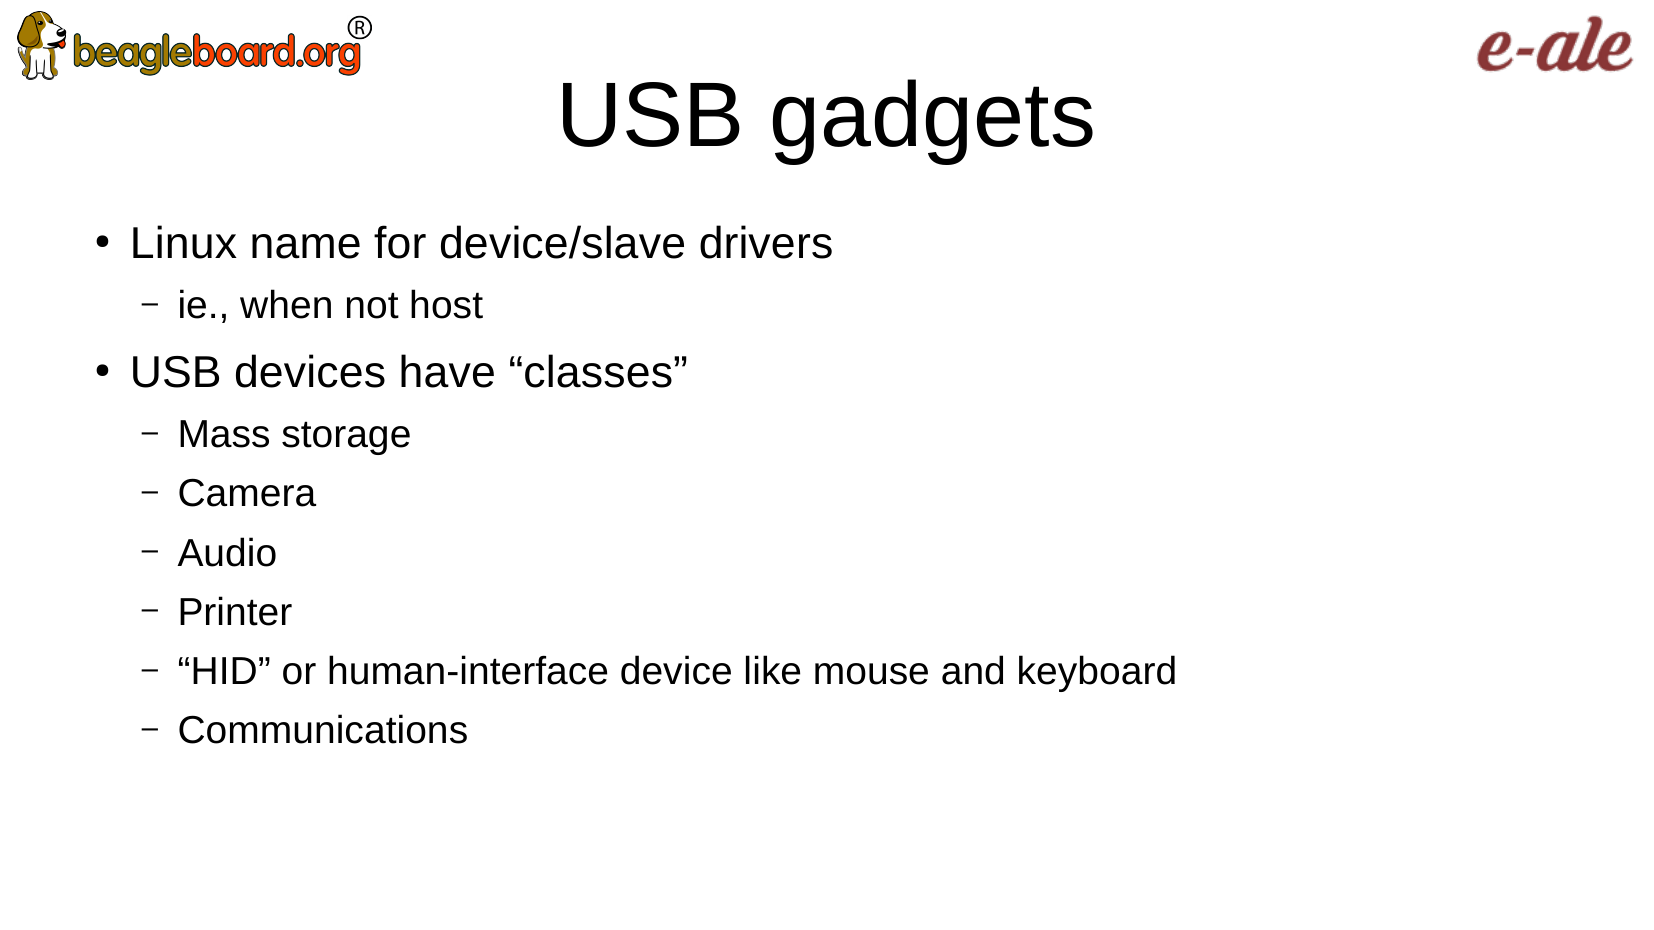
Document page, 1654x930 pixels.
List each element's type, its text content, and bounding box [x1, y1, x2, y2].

list Linux name for device/slave drivers ie., when not host USB devices have “classes” Mass storage Camera Audio Printer “HID” or human-interface device like mouse and keyboard Communications [82, 217, 1571, 757]
title USB gadgets [82, 37, 1571, 193]
picture [17, 11, 372, 80]
picture [1475, 14, 1636, 74]
